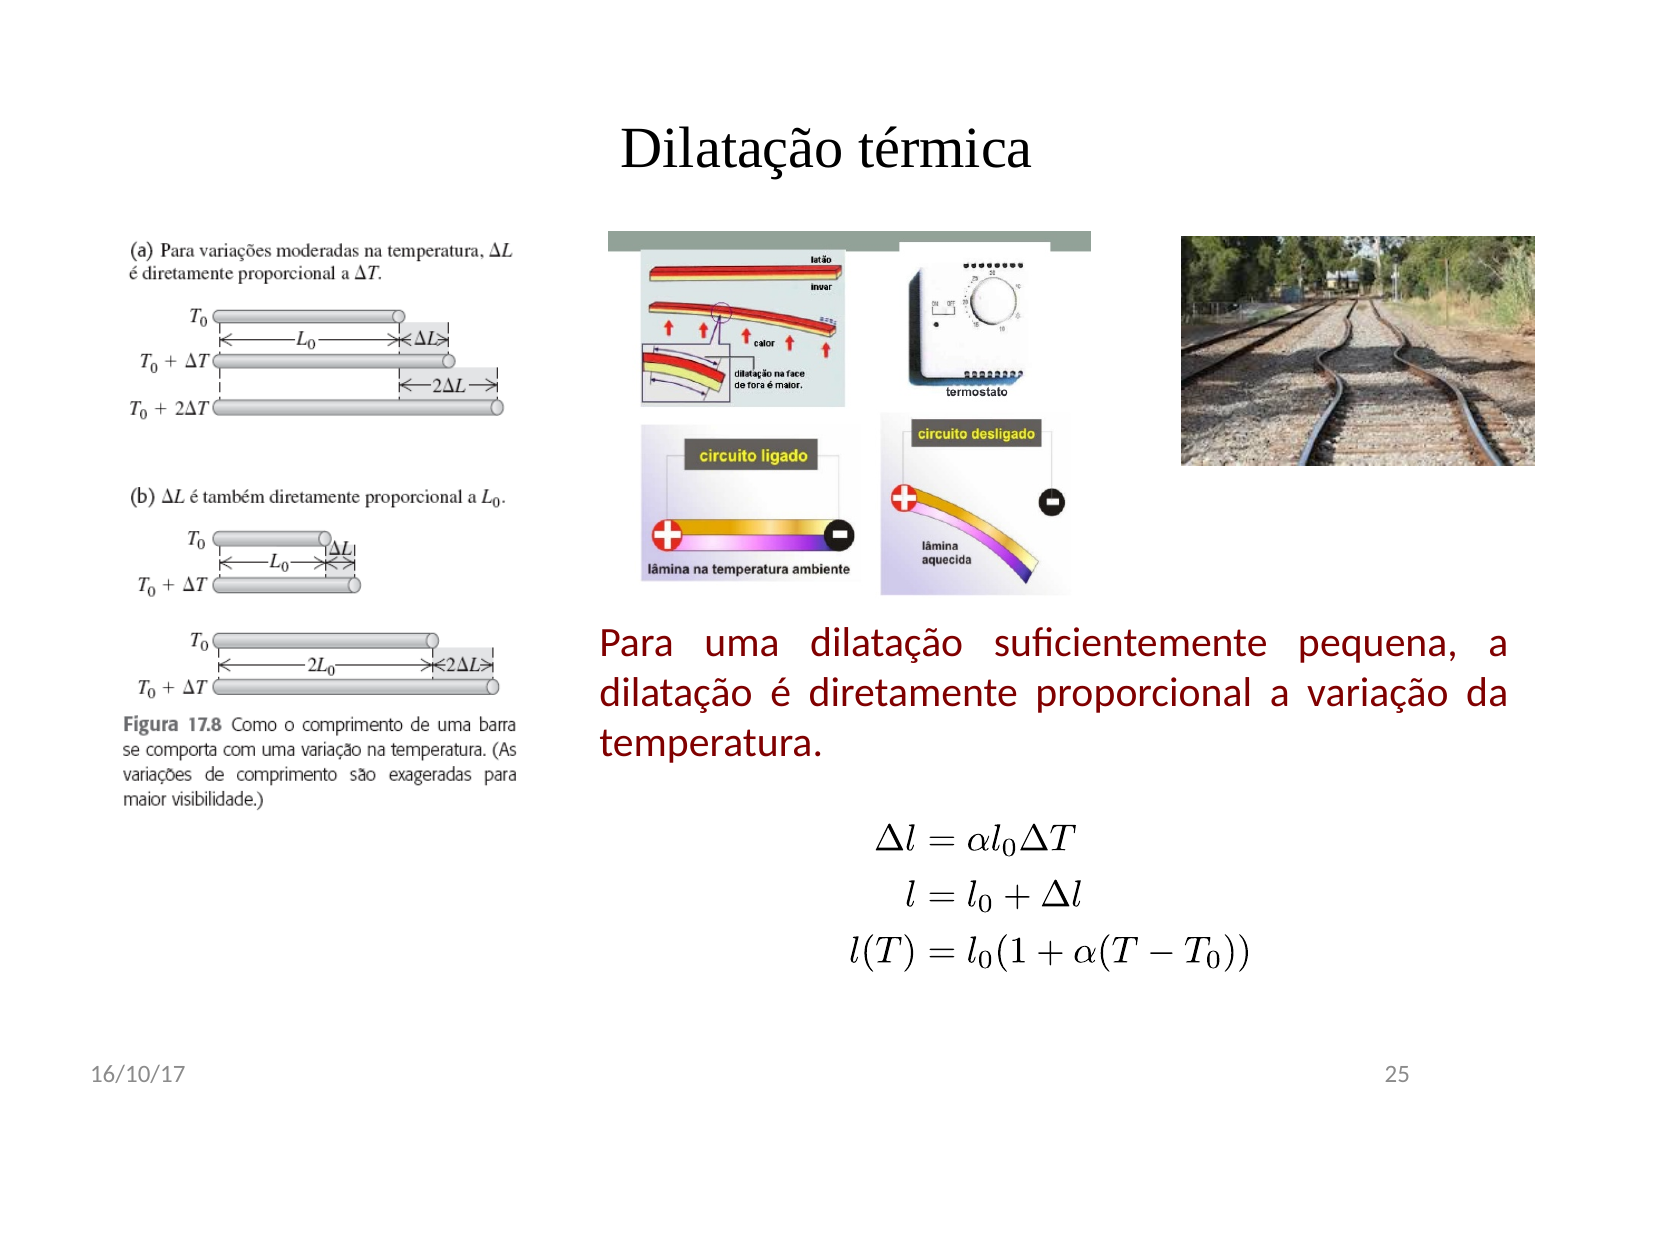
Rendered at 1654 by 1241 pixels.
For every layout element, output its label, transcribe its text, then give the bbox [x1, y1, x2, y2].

text_box Para uma dilatação suficientemente pequena, a dilatação é diretamente proporcional a variação da temperatura. [584, 607, 1524, 773]
picture [608, 231, 1091, 610]
picture [1181, 236, 1535, 466]
picture [100, 224, 537, 826]
text_box Dilatação térmica [512, 102, 1105, 187]
slide_number <número> [1074, 1042, 1425, 1103]
slide_number 16/10/17 [75, 1042, 425, 1103]
text_box [848, 823, 1252, 972]
